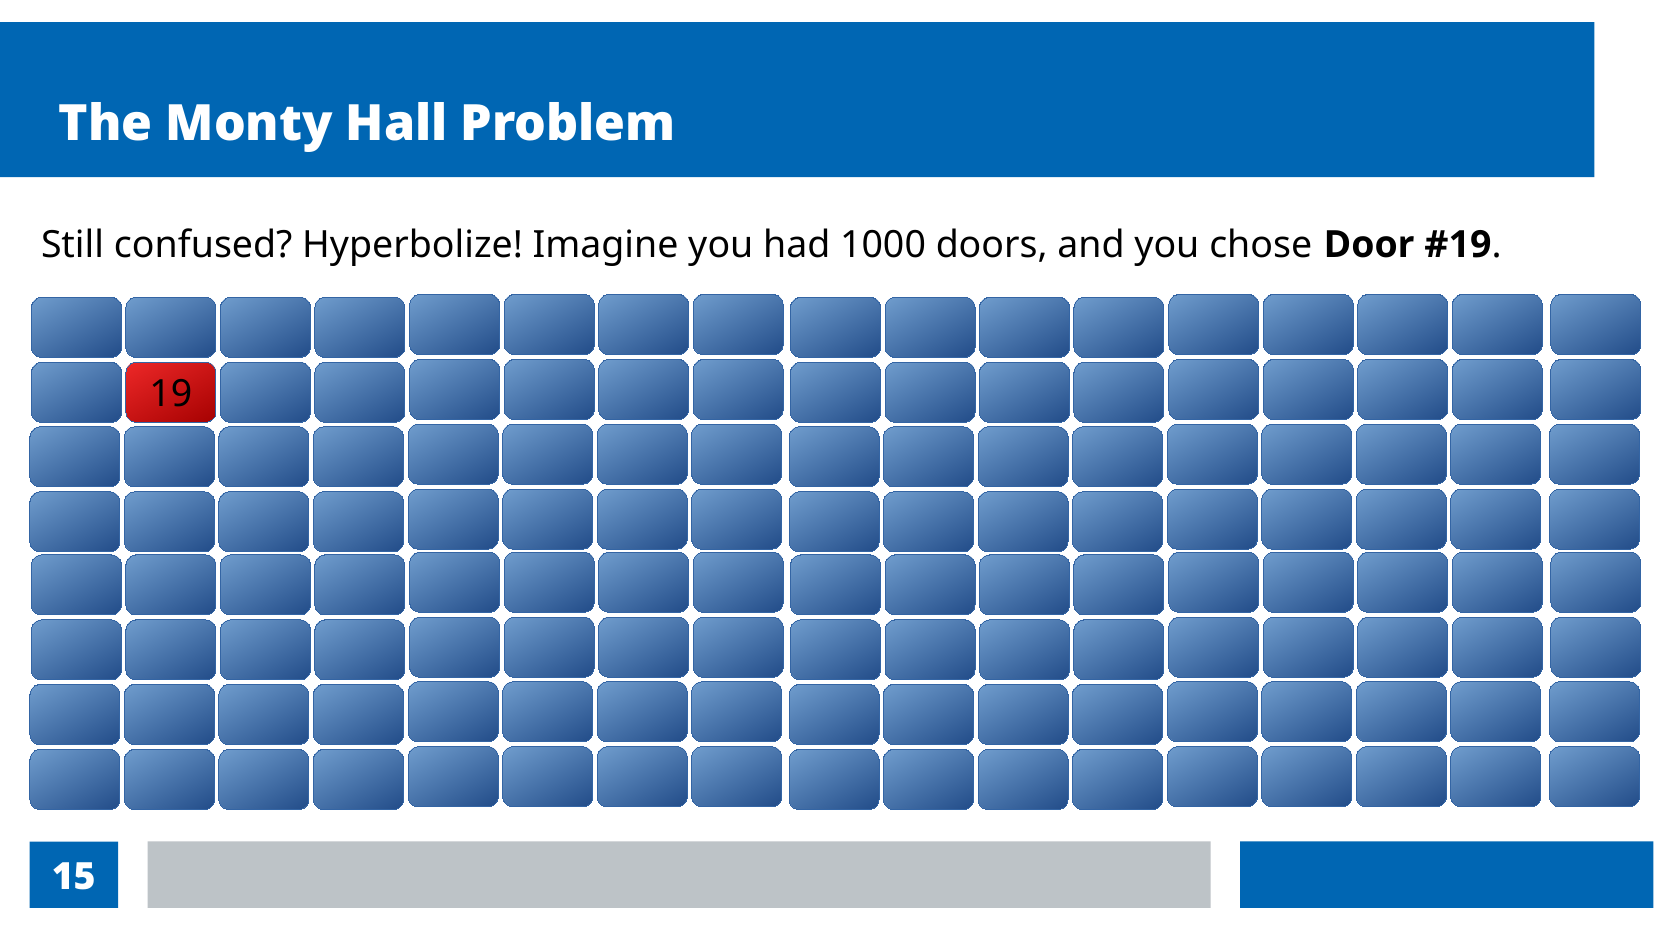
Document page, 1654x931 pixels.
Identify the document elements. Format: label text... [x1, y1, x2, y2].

text_box [1072, 749, 1163, 810]
text_box [978, 426, 1069, 487]
text_box [789, 491, 880, 552]
text_box [1167, 746, 1258, 807]
text_box [979, 619, 1070, 680]
text_box [313, 426, 404, 487]
text_box [1550, 552, 1641, 613]
text_box [313, 684, 404, 745]
text_box [502, 489, 593, 550]
text_box [408, 746, 499, 807]
text_box [883, 684, 974, 745]
text_box [691, 746, 782, 807]
text_box [218, 749, 309, 810]
text_box [1167, 424, 1258, 485]
text_box [125, 554, 216, 615]
text_box [1167, 681, 1258, 742]
text_box [502, 424, 593, 485]
text_box [1550, 294, 1641, 355]
text_box [409, 359, 500, 420]
text_box [220, 362, 311, 423]
text_box [597, 489, 688, 550]
text_box [693, 359, 784, 420]
text_box [314, 619, 405, 680]
text_box [1261, 681, 1352, 742]
text_box [598, 359, 689, 420]
text_box [314, 297, 405, 358]
text_box [1261, 746, 1352, 807]
text_box [691, 424, 782, 485]
text_box [29, 749, 120, 810]
text_box [1549, 746, 1640, 807]
text_box [885, 362, 976, 423]
text_box [885, 554, 976, 615]
text_box [789, 426, 880, 487]
text_box [408, 424, 499, 485]
text_box [1072, 491, 1163, 552]
text_box [789, 684, 880, 745]
text_box [1452, 294, 1543, 355]
text_box [31, 297, 122, 358]
text_box [31, 619, 122, 680]
text_box [1452, 552, 1543, 613]
text_box [693, 294, 784, 355]
text_box [29, 426, 120, 487]
text_box [1168, 552, 1259, 613]
text_box [1356, 424, 1447, 485]
text_box [1357, 617, 1448, 678]
text_box [31, 362, 122, 423]
text_box [1357, 359, 1448, 420]
text_box [1168, 359, 1259, 420]
text_box [124, 749, 215, 810]
text_box [504, 617, 595, 678]
text_box [978, 491, 1069, 552]
text_box [885, 297, 976, 358]
text_box [220, 554, 311, 615]
text_box [1452, 617, 1543, 678]
text_box [1263, 294, 1354, 355]
text_box [408, 489, 499, 550]
text_box [1263, 552, 1354, 613]
text_box [124, 684, 215, 745]
text_box [693, 617, 784, 678]
text_box [124, 491, 215, 552]
text_box [883, 749, 974, 810]
text_box [1263, 359, 1354, 420]
text_box [1550, 359, 1641, 420]
text_box [218, 684, 309, 745]
text_box [598, 294, 689, 355]
text_box [1072, 684, 1163, 745]
text_box [124, 426, 215, 487]
text_box [979, 554, 1070, 615]
text_box [883, 491, 974, 552]
text_box [979, 362, 1070, 423]
text_box [409, 294, 500, 355]
text_box [1357, 552, 1448, 613]
text_box [125, 297, 216, 358]
text_box [218, 491, 309, 552]
text_box [31, 554, 122, 615]
text_box [979, 297, 1070, 358]
text_box [409, 617, 500, 678]
text_box [691, 489, 782, 550]
text_box [1450, 489, 1541, 550]
text_box [29, 684, 120, 745]
text_box [1261, 424, 1352, 485]
text_box [1549, 424, 1640, 485]
text_box [502, 681, 593, 742]
text_box [789, 749, 880, 810]
text_box [790, 362, 881, 423]
text_box [409, 552, 500, 613]
text_box [1450, 746, 1541, 807]
text_box [883, 426, 974, 487]
text_box [1263, 617, 1354, 678]
text_box [1450, 424, 1541, 485]
text_box [978, 749, 1069, 810]
text_box Still confused? Hyperbolize! Imagine you had 1000 doors, and you chose Door #19. [26, 210, 1649, 273]
text_box [1072, 426, 1163, 487]
text_box [29, 491, 120, 552]
text_box [1356, 746, 1447, 807]
text_box [1168, 617, 1259, 678]
text_box [1168, 294, 1259, 355]
text_box [502, 746, 593, 807]
text_box [1356, 489, 1447, 550]
text_box [1073, 554, 1164, 615]
text_box [1073, 362, 1164, 423]
text_box [1452, 359, 1543, 420]
text_box [504, 552, 595, 613]
text_box [1549, 489, 1640, 550]
text_box 19 [125, 362, 216, 423]
text_box [691, 681, 782, 742]
text_box [790, 619, 881, 680]
text_box [693, 552, 784, 613]
text_box [1073, 619, 1164, 680]
text_box [125, 619, 216, 680]
text_box [314, 554, 405, 615]
text_box [597, 746, 688, 807]
text_box [1549, 681, 1640, 742]
text_box [504, 294, 595, 355]
text_box [597, 424, 688, 485]
text_box [1550, 617, 1641, 678]
text_box [790, 554, 881, 615]
text_box [313, 491, 404, 552]
text_box [220, 619, 311, 680]
text_box [598, 552, 689, 613]
text_box [504, 359, 595, 420]
text_box [978, 684, 1069, 745]
text_box [1357, 294, 1448, 355]
title The Monty Hall Problem [59, 44, 1595, 156]
text_box [1073, 297, 1164, 358]
text_box [1450, 681, 1541, 742]
text_box [597, 681, 688, 742]
text_box [1261, 489, 1352, 550]
text_box [313, 749, 404, 810]
text_box [314, 362, 405, 423]
text_box [1167, 489, 1258, 550]
text_box [885, 619, 976, 680]
text_box [218, 426, 309, 487]
text_box [1356, 681, 1447, 742]
text_box [408, 681, 499, 742]
text_box [790, 297, 881, 358]
text_box [598, 617, 689, 678]
text_box [220, 297, 311, 358]
